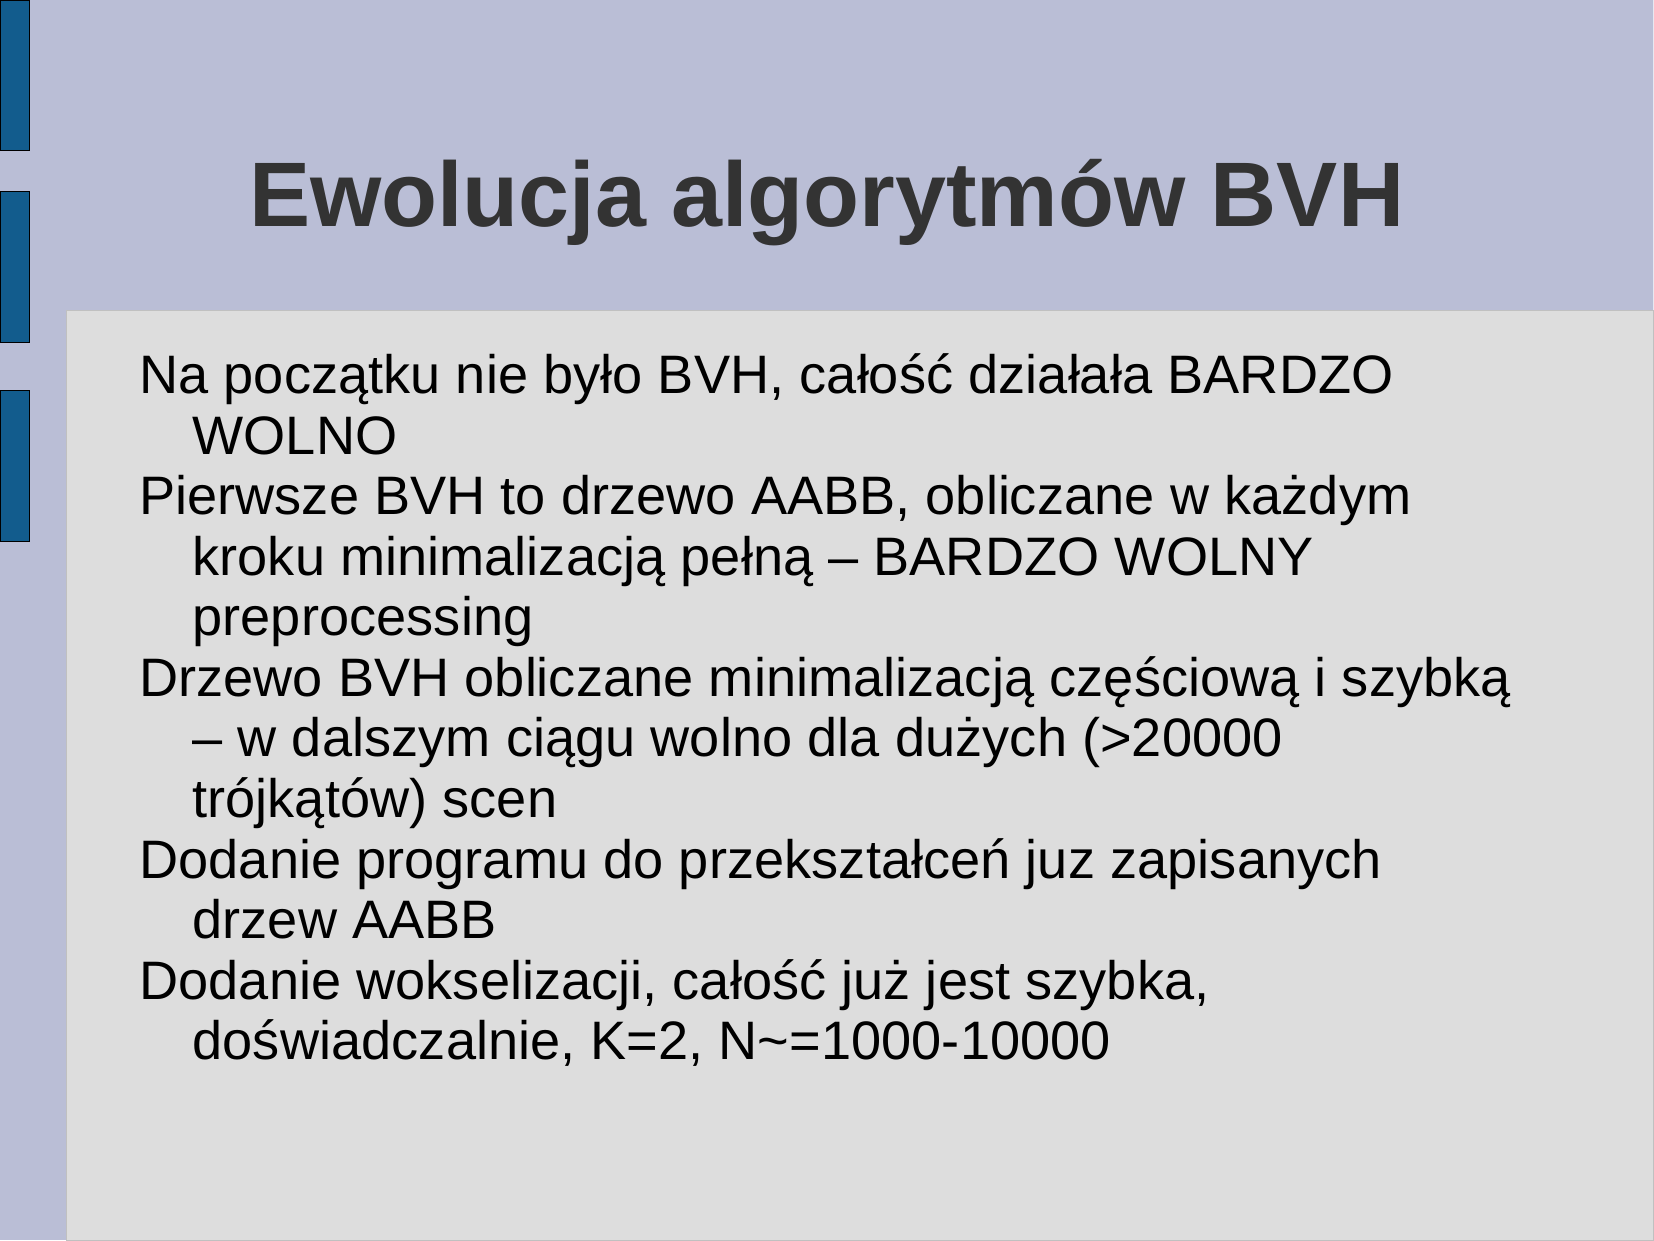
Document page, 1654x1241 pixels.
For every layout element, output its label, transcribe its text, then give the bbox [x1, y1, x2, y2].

list Na początku nie było BVH, całość działała BARDZO WOLNO Pierwsze BVH to drzewo AABB, obliczane w każdym kroku minimalizacją pełną – BARDZO WOLNY preprocessing Drzewo BVH obliczane minimalizacją częściową i szybką – w dalszym ciągu wolno dla dużych (>20000 trójkątów) scen Dodanie programu do przekształceń juz zapisanych drzew AABB Dodanie wokselizacji, całość już jest szybka, doświadczalnie, K=2, N~=1000-10000 [121, 344, 1534, 1127]
title Ewolucja algorytmów BVH [121, 91, 1534, 299]
